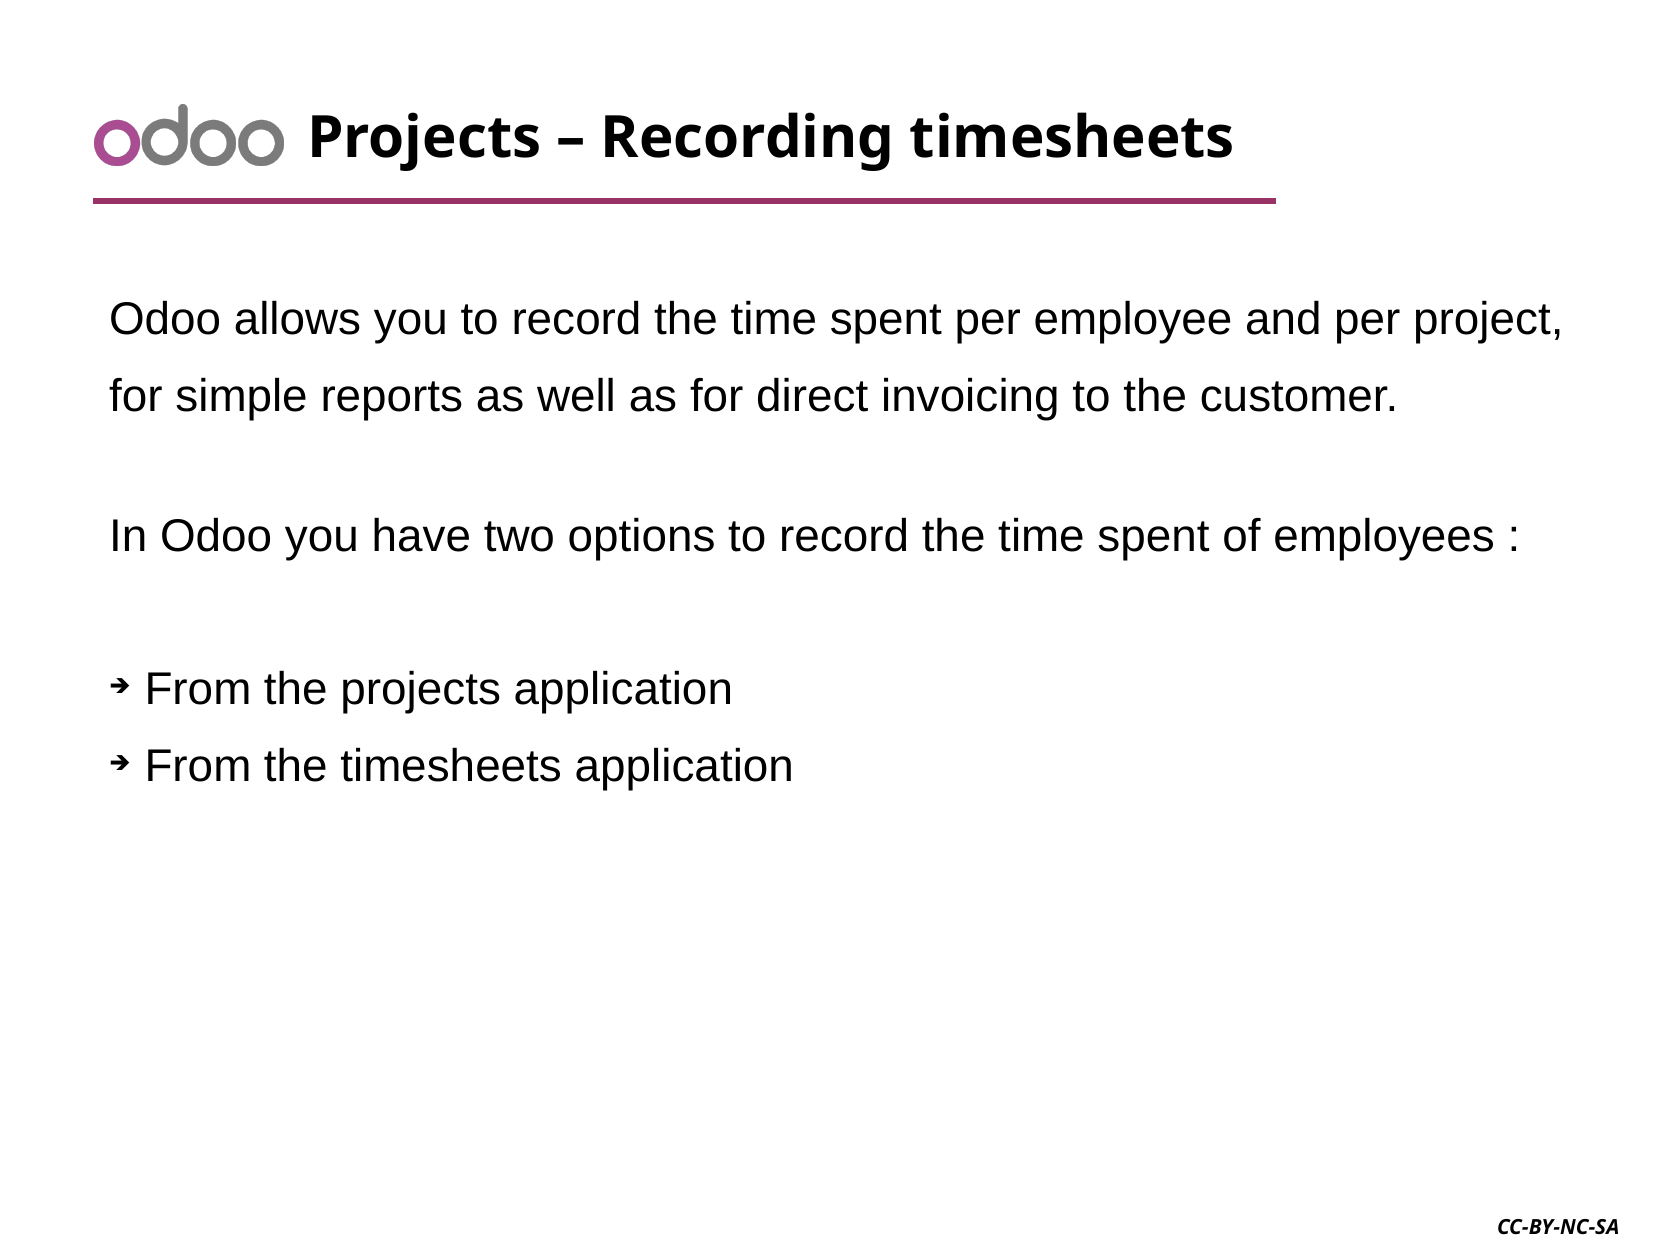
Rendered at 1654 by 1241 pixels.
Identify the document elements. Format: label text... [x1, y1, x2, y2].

picture [94, 104, 284, 166]
text_box Odoo allows you to record the time spent per employee and per project, for simple reports as well as for direct invoicing to the customer. In Odoo you have two options to record the time spent of employees : From the projects application From the timesheets application [94, 259, 1595, 851]
title Projects – Recording timesheets [307, 31, 1570, 239]
text_box CC-BY-NC-SA [1482, 1204, 1654, 1241]
